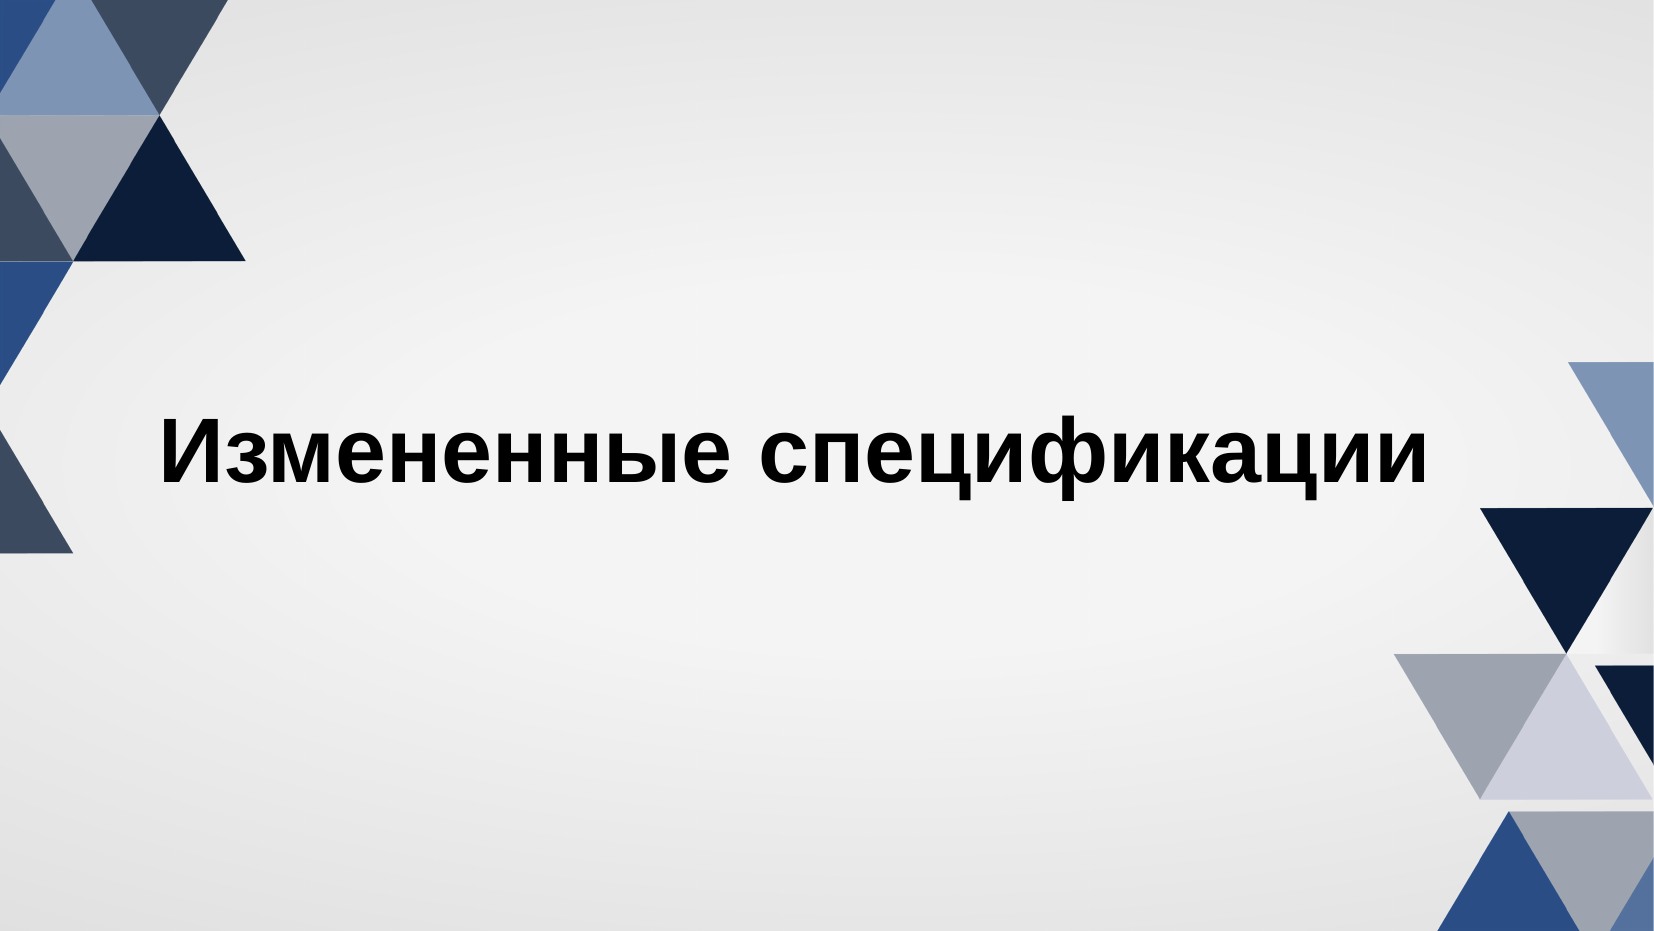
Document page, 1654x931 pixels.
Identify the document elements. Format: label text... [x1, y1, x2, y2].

picture [0, 0, 1654, 931]
title Измененные спецификации [51, 373, 1540, 529]
